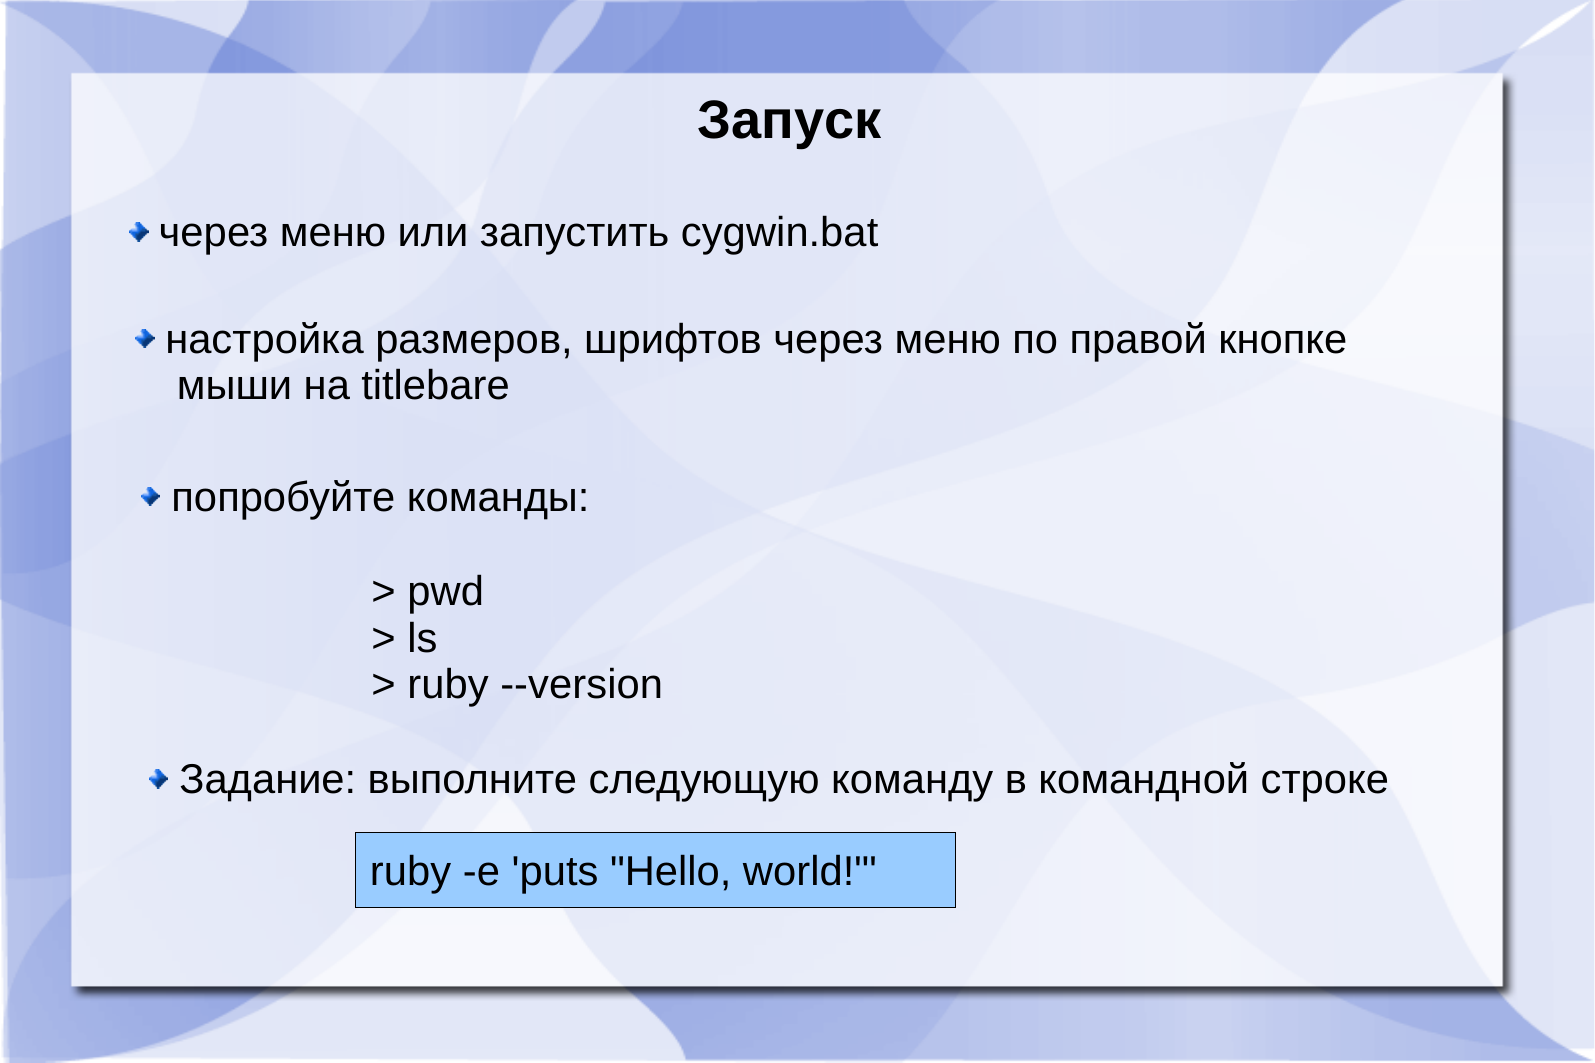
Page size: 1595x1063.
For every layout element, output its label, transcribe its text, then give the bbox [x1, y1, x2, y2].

text_box через меню или запустить cygwin.bat [114, 201, 893, 263]
text_box ruby -e 'puts "Hello, world!"' [355, 832, 956, 908]
picture [0, 0, 1595, 1063]
text_box попробуйте команды: [126, 465, 605, 528]
text_box настройка размеров, шрифтов через меню по правой кнопке мыши на titlebarе [120, 307, 1363, 416]
text_box > pwd > ls > ruby --version [356, 560, 678, 715]
text_box Задание: выполните следующую команду в командной строке [134, 748, 1404, 810]
title Запуск [79, 83, 1501, 156]
